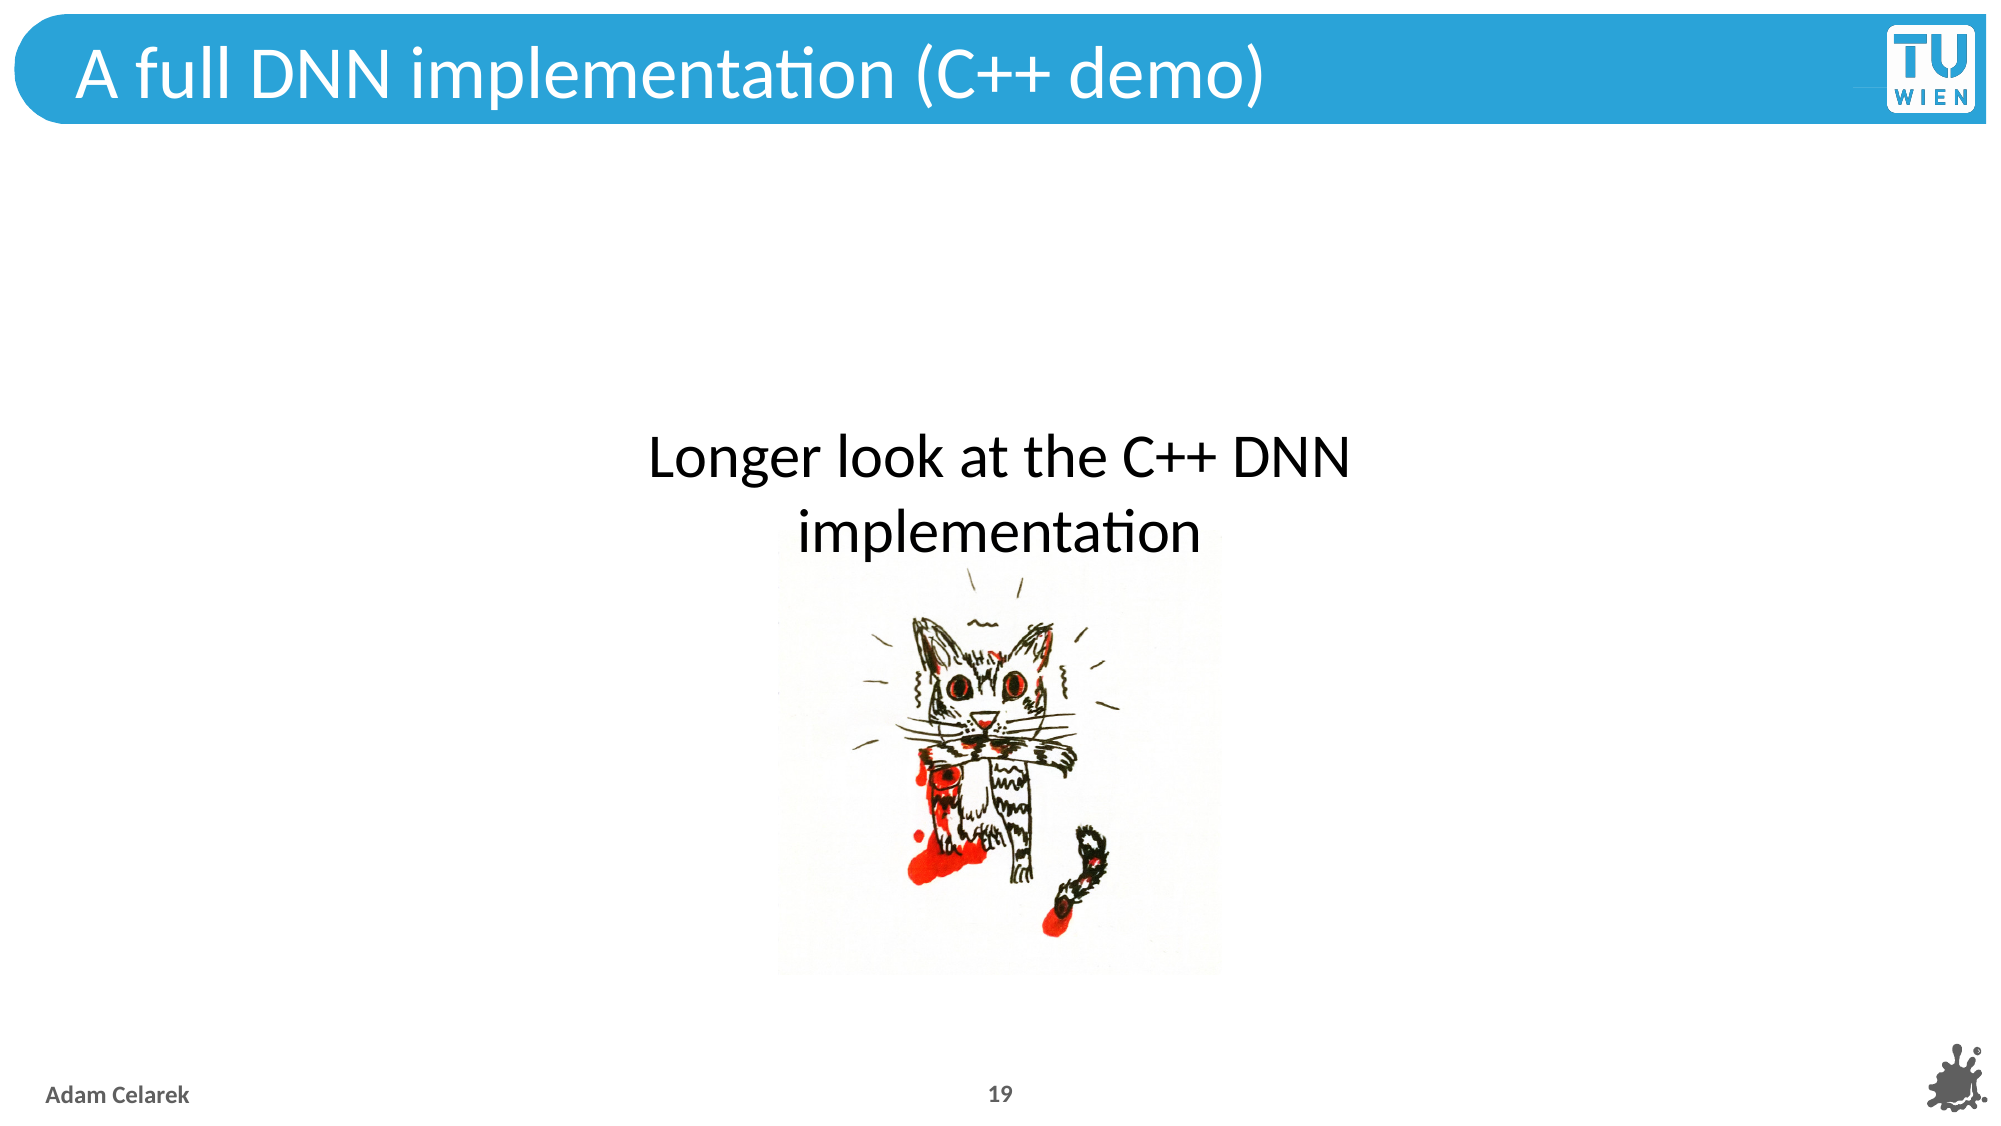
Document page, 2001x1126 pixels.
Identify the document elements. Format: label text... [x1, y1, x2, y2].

picture [1887, 25, 1975, 113]
text_box Longer look at the C++ DNN implementation [493, 281, 1507, 698]
slide_number <number> [882, 1067, 1119, 1118]
footer Adam Celarek [25, 1068, 837, 1118]
picture [778, 698, 1222, 975]
title A full DNN implementation (C++ demo) [55, 6, 1854, 132]
